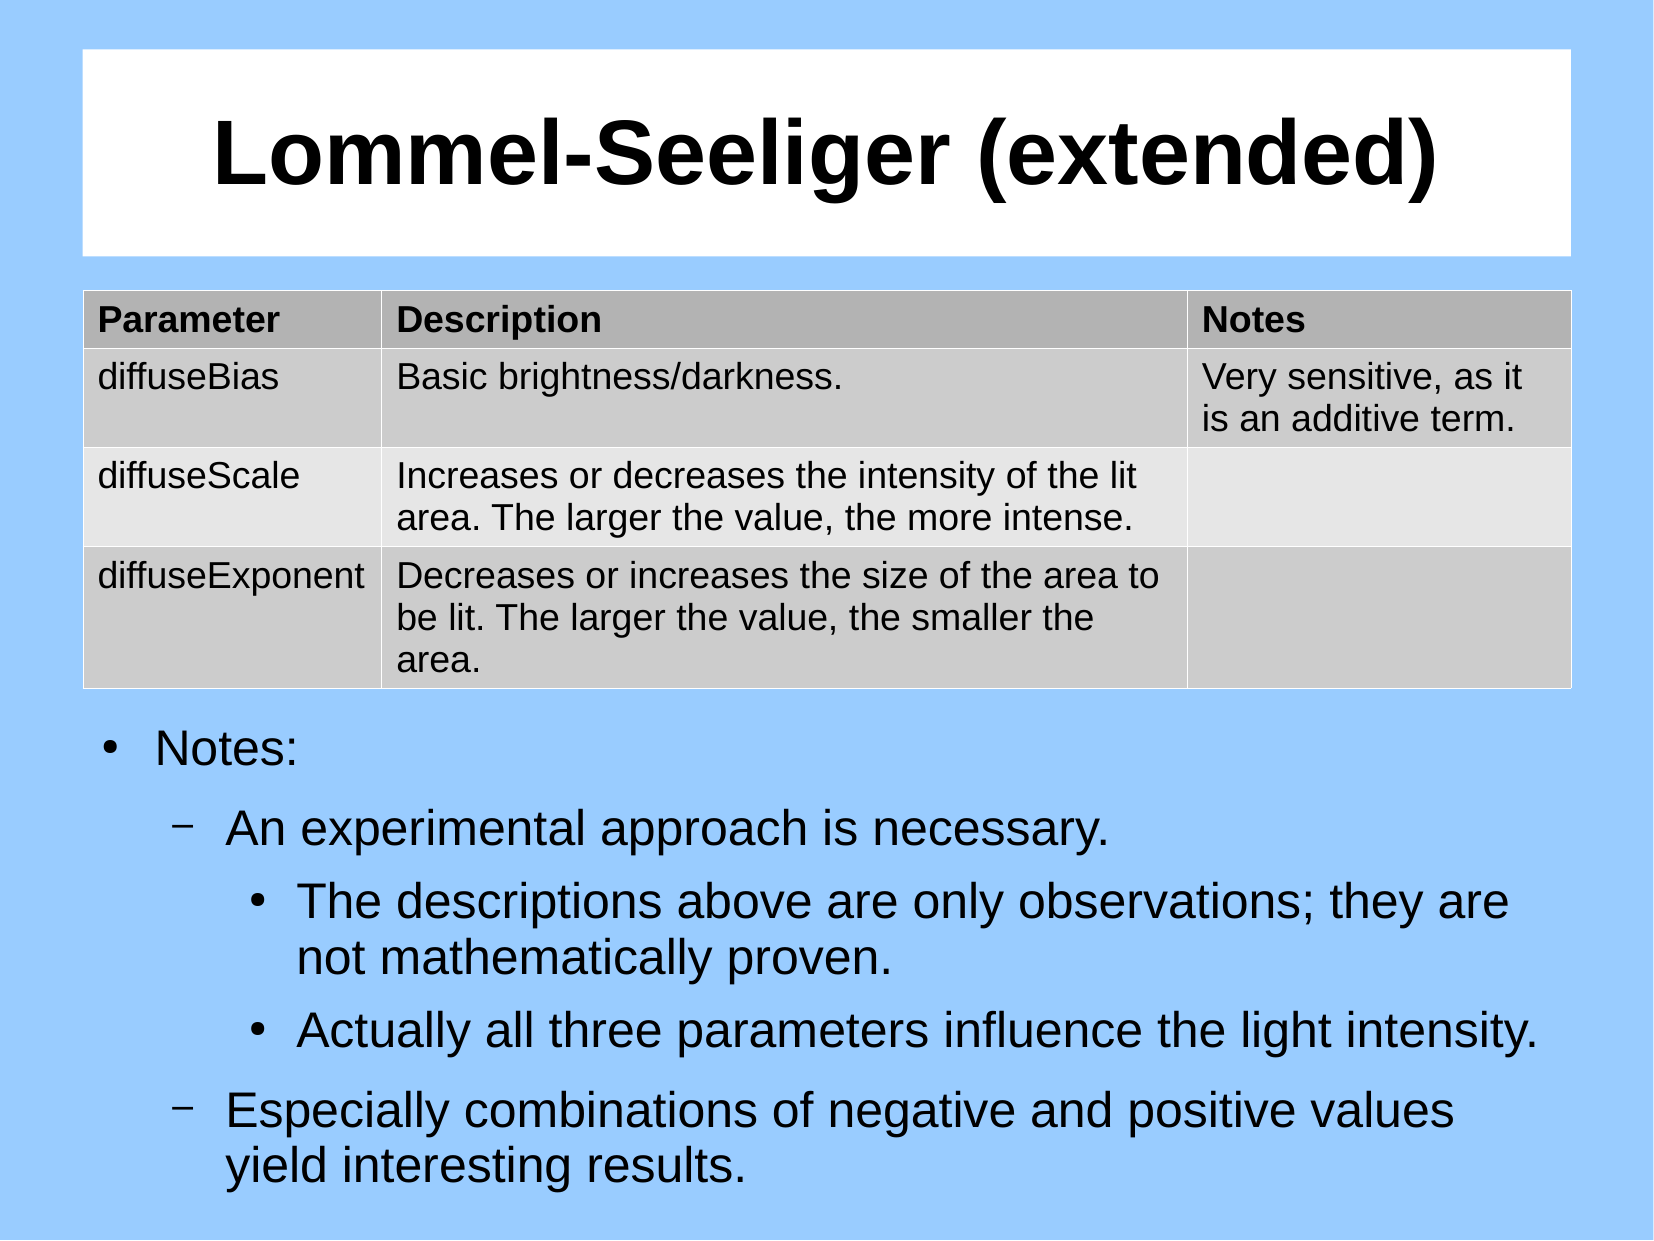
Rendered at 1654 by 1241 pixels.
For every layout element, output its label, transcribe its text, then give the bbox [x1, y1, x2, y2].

table_cell [1188, 448, 1571, 546]
table_cell [1188, 547, 1571, 688]
table_cell diffuseBias [84, 349, 381, 447]
title Lommel-Seeliger (extended) [82, 49, 1571, 257]
table_cell Very sensitive, as it is an additive term. [1188, 349, 1571, 447]
table_header Notes [1188, 291, 1571, 348]
table_header Description [382, 291, 1187, 348]
table_cell diffuseExponent [84, 547, 381, 688]
table_cell Increases or decreases the intensity of the lit area. The larger the value, the more intense. [382, 448, 1187, 546]
table_cell Decreases or increases the size of the area to be lit. The larger the value, the smaller the area. [382, 547, 1187, 688]
list Notes: An experimental approach is necessary. The descriptions above are only observations; they are not mathematically proven. Actually all three parameters influence the light intensity. Especially combinations of negative and positive values yield interesting results. [83, 720, 1572, 1205]
table_header Parameter [84, 291, 381, 348]
table_cell Basic brightness/darkness. [382, 349, 1187, 447]
table_cell diffuseScale [84, 448, 381, 546]
